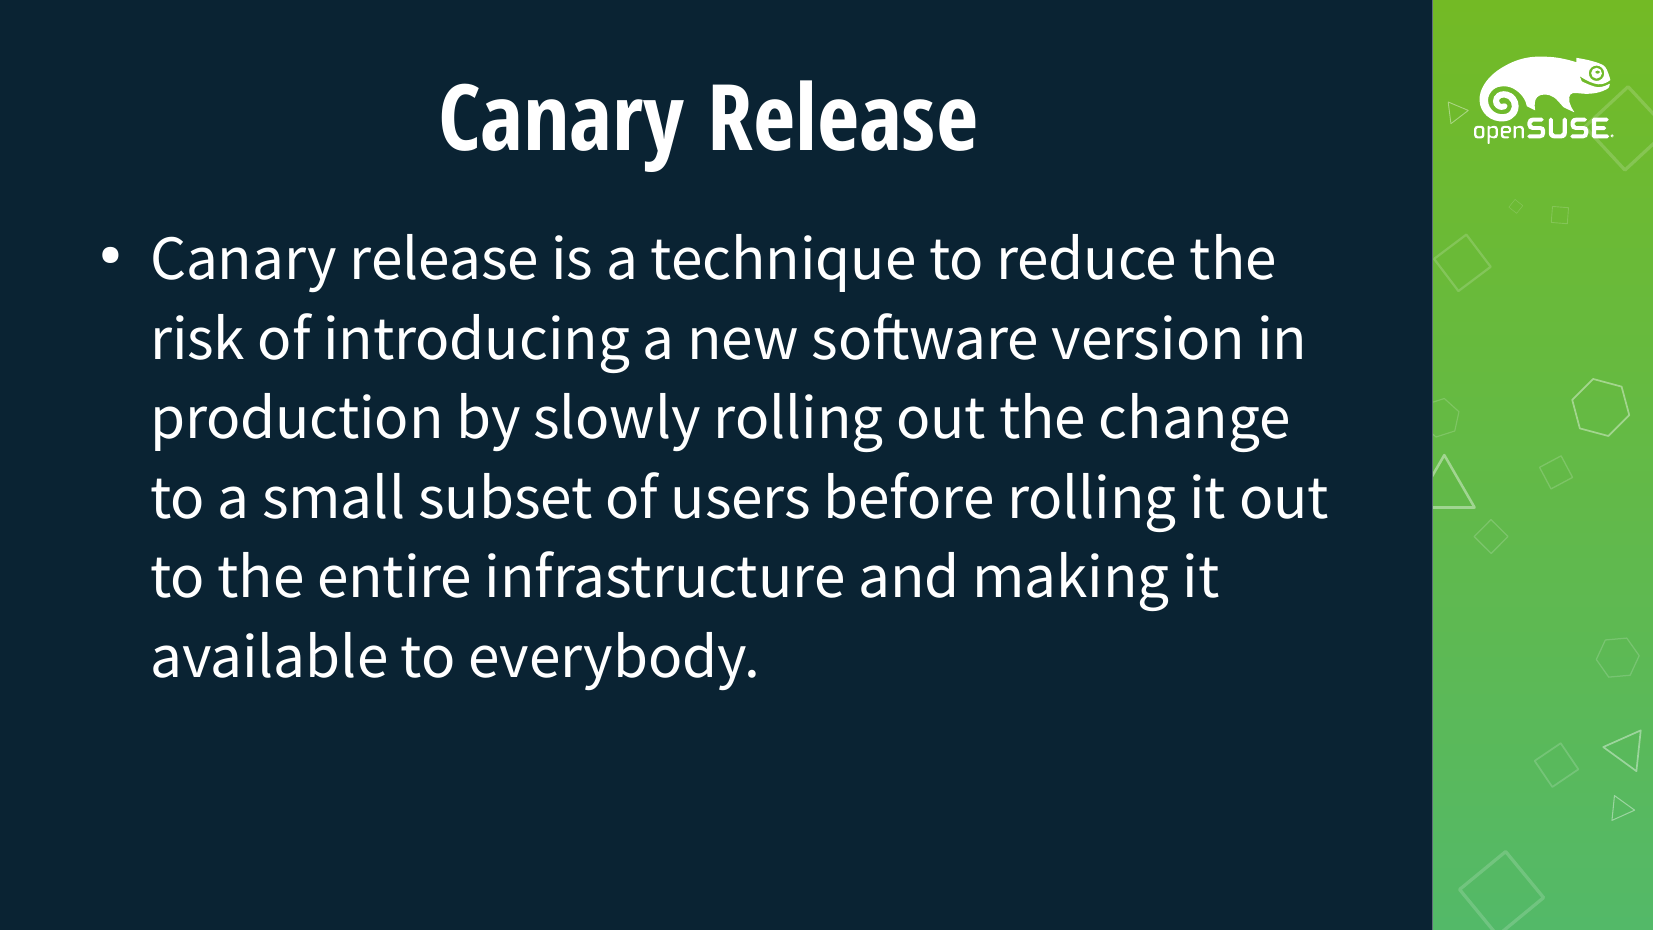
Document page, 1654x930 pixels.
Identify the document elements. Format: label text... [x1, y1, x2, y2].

title Canary Release [82, 37, 1336, 193]
list Canary release is a technique to reduce the risk of introducing a new software version in production by slowly rolling out the change to a small subset of users before rolling it out to the entire infrastructure and making it available to everybody. [82, 217, 1336, 757]
